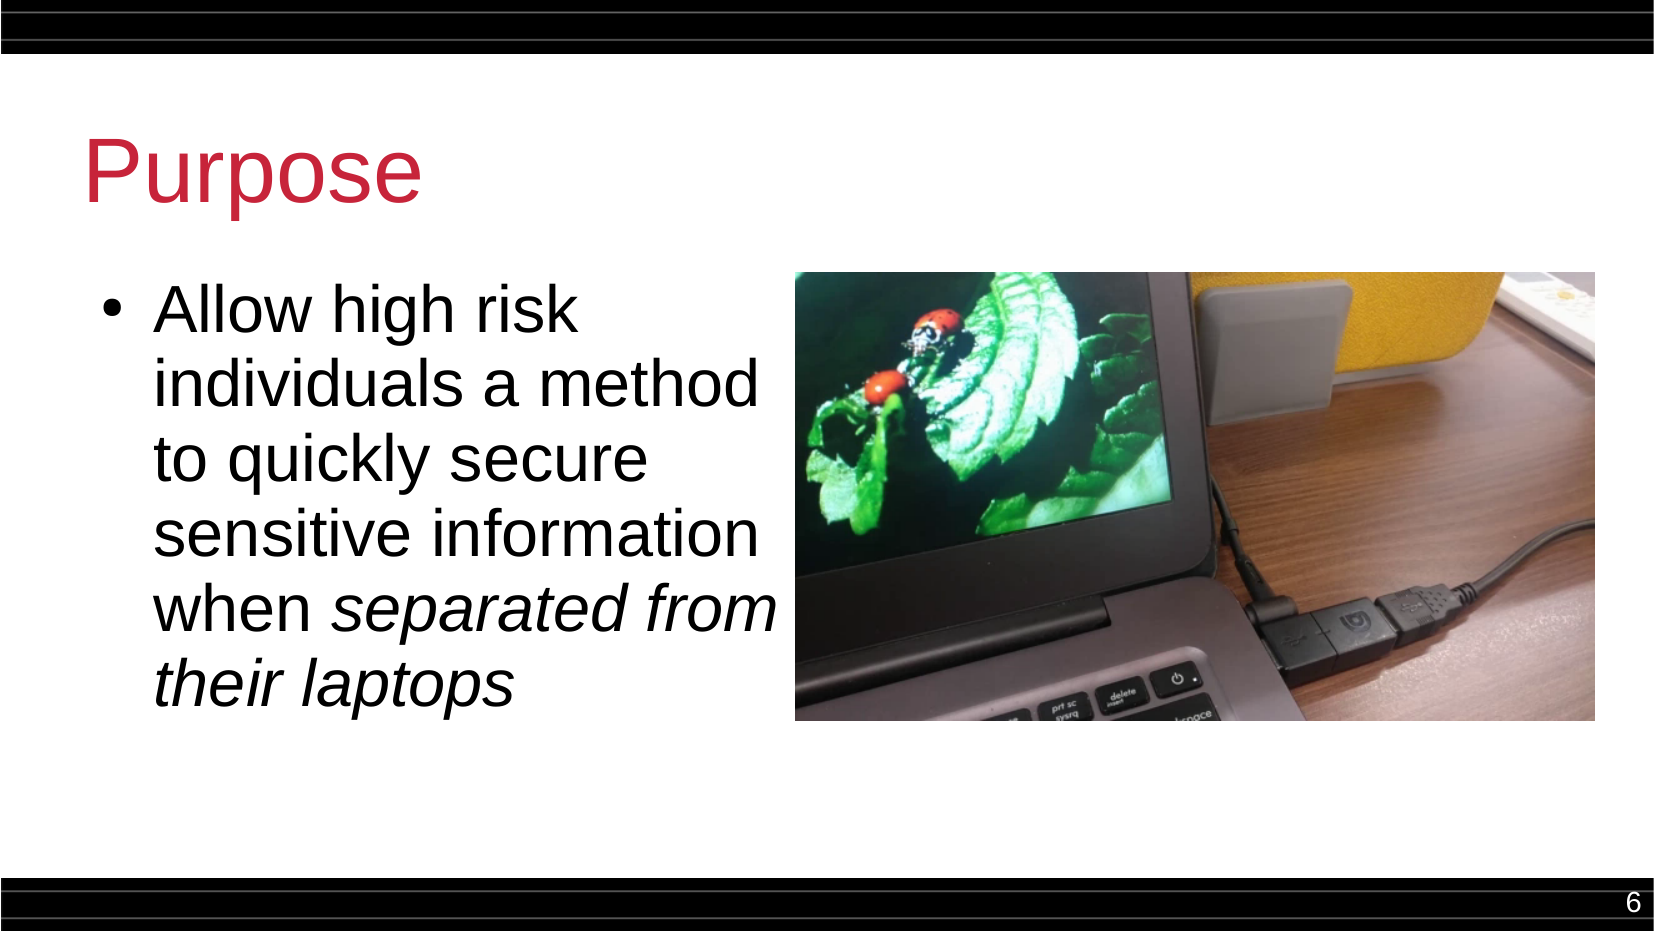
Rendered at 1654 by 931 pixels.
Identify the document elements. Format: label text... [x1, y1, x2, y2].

list Allow high risk individuals a method to quickly secure sensitive information when separated from their laptops [82, 271, 796, 758]
picture [1, 878, 1654, 931]
title Purpose [82, 92, 1571, 249]
picture [1, 0, 1654, 54]
text_box [795, 271, 1595, 722]
